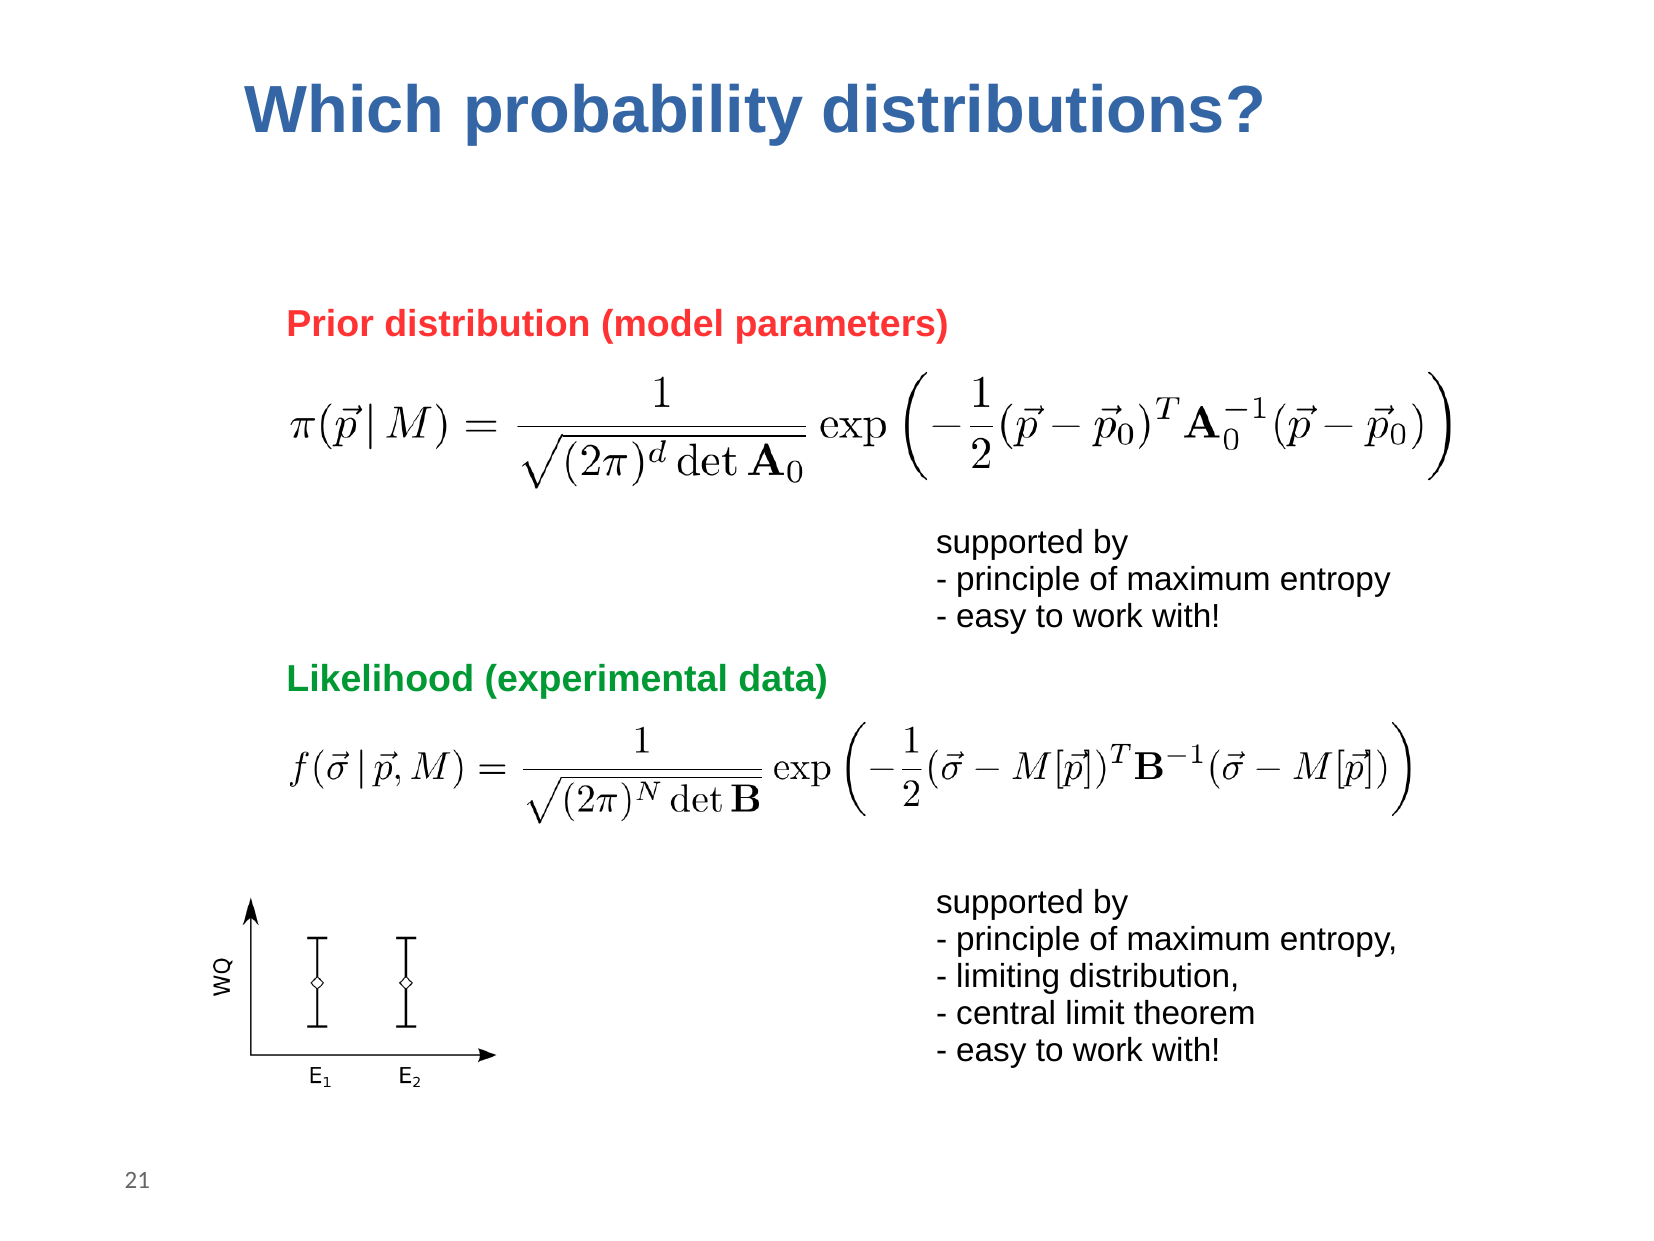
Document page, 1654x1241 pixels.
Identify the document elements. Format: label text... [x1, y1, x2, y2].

picture [290, 716, 1411, 828]
picture [213, 897, 497, 1087]
text_box Likelihood (experimental data) [271, 649, 854, 707]
text_box Prior distribution (model parameters) [271, 295, 965, 353]
text_box supported by - principle of maximum entropy, - limiting distribution, - central limit theorem - easy to work with! [921, 876, 1414, 1077]
text_box supported by - principle of maximum entropy - easy to work with! [921, 516, 1588, 642]
picture [281, 363, 1456, 496]
title Which probability distributions? [147, 5, 1365, 213]
